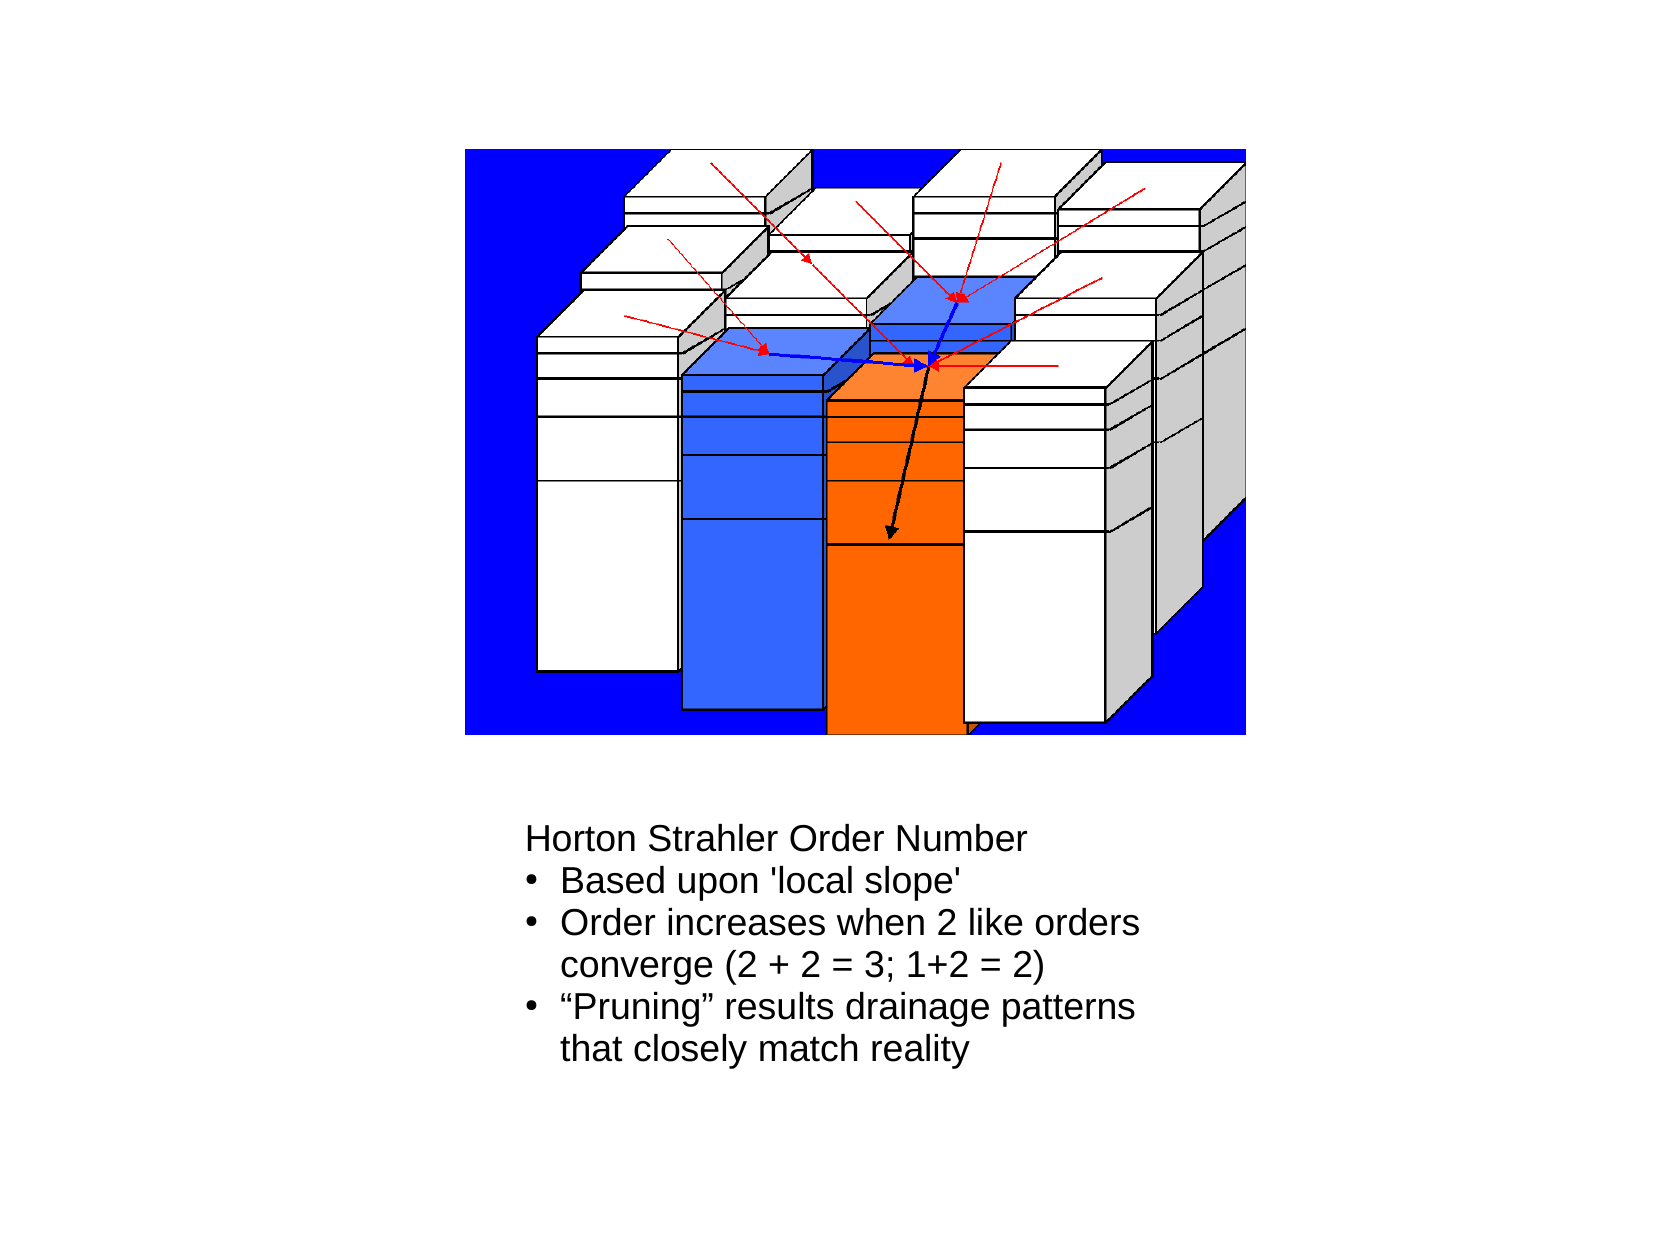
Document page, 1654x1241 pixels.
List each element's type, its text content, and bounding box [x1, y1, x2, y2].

picture [465, 149, 1246, 736]
text_box Horton Strahler Order Number Based upon 'local slope' Order increases when 2 like orders converge (2 + 2 = 3; 1+2 = 2) “Pruning” results drainage patterns that closely match reality [510, 810, 1201, 1077]
